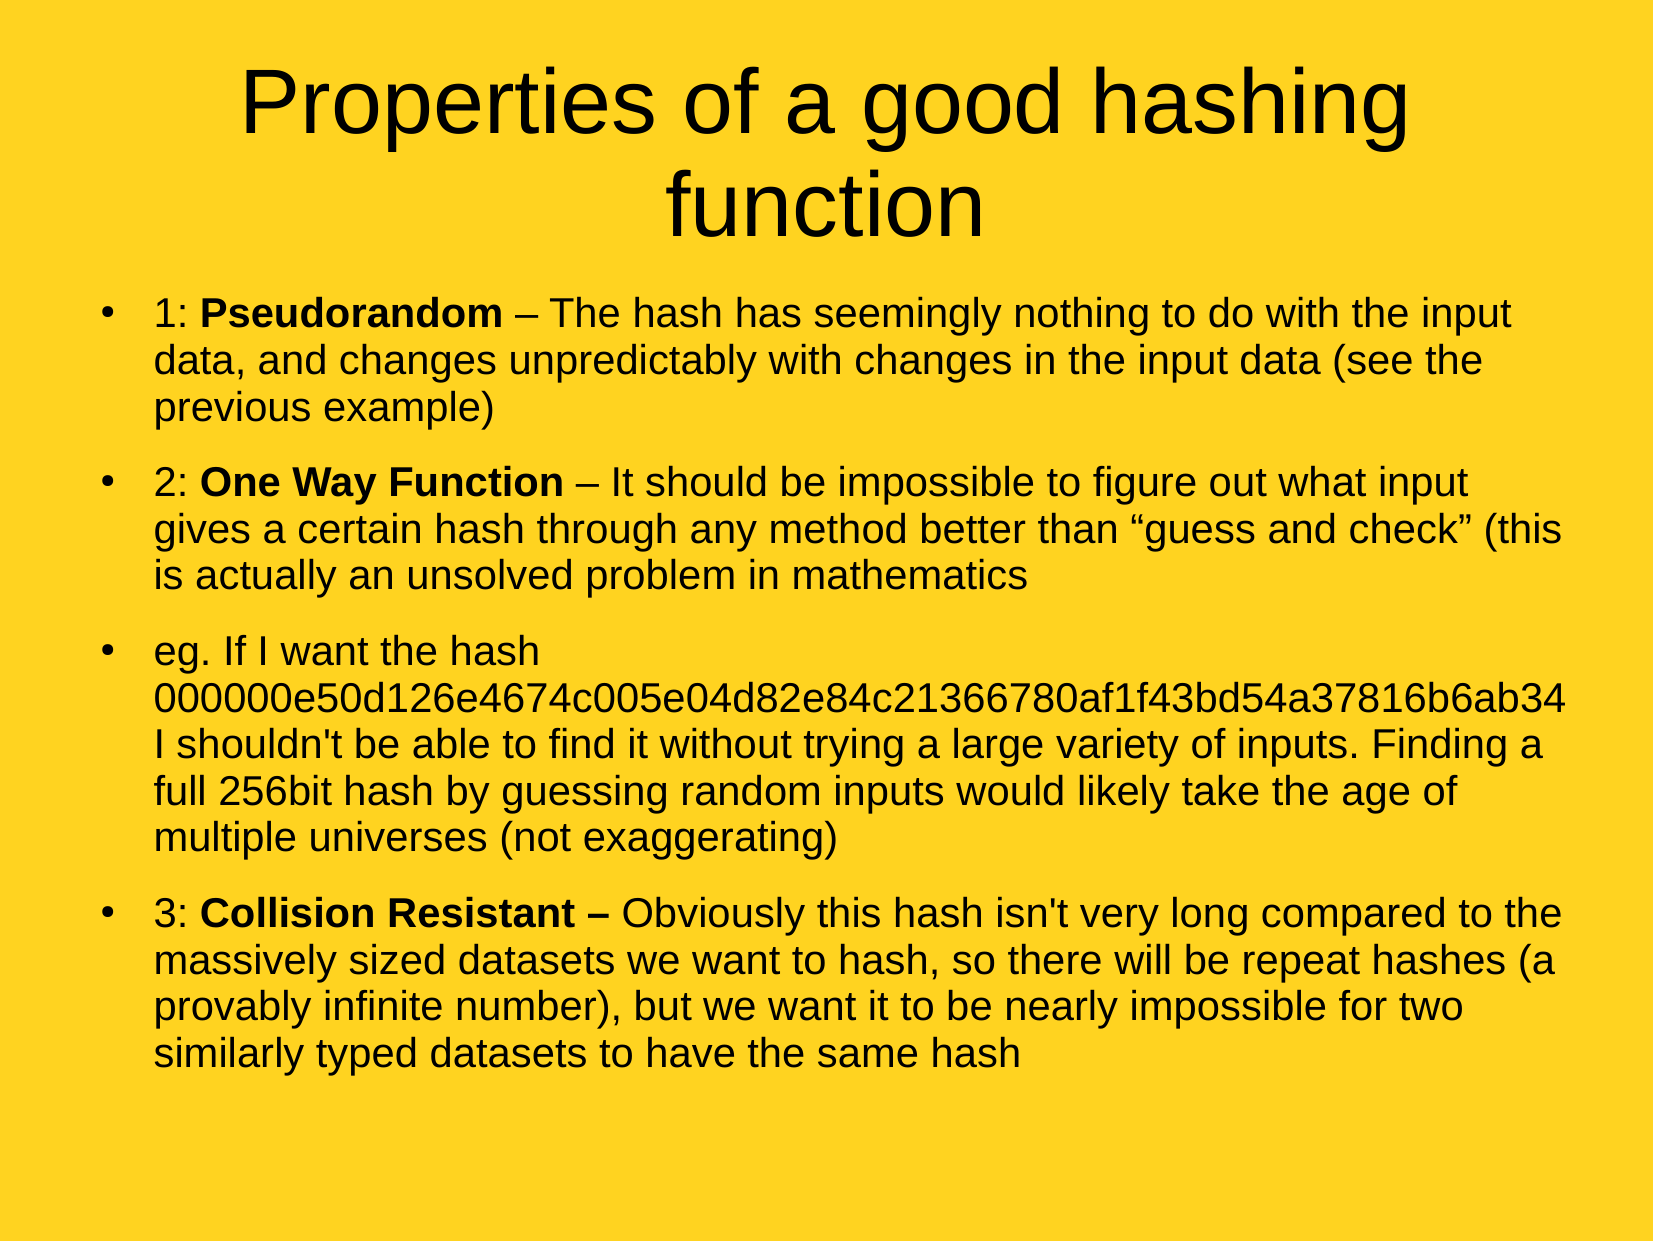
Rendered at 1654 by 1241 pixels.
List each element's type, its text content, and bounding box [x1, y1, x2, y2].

list 1: Pseudorandom – The hash has seemingly nothing to do with the input data, and changes unpredictably with changes in the input data (see the previous example) 2: One Way Function – It should be impossible to figure out what input gives a certain hash through any method better than “guess and check” (this is actually an unsolved problem in mathematics eg. If I want the hash 000000e50d126e4674c005e04d82e84c21366780af1f43bd54a37816b6ab34I shouldn't be able to find it without trying a large variety of inputs. Finding a full 256bit hash by guessing random inputs would likely take the age of multiple universes (not exaggerating) 3: Collision Resistant – Obviously this hash isn't very long compared to the massively sized datasets we want to hash, so there will be repeat hashes (a provably infinite number), but we want it to be nearly impossible for two similarly typed datasets to have the same hash [82, 290, 1571, 1109]
title Properties of a good hashing function [82, 49, 1571, 257]
